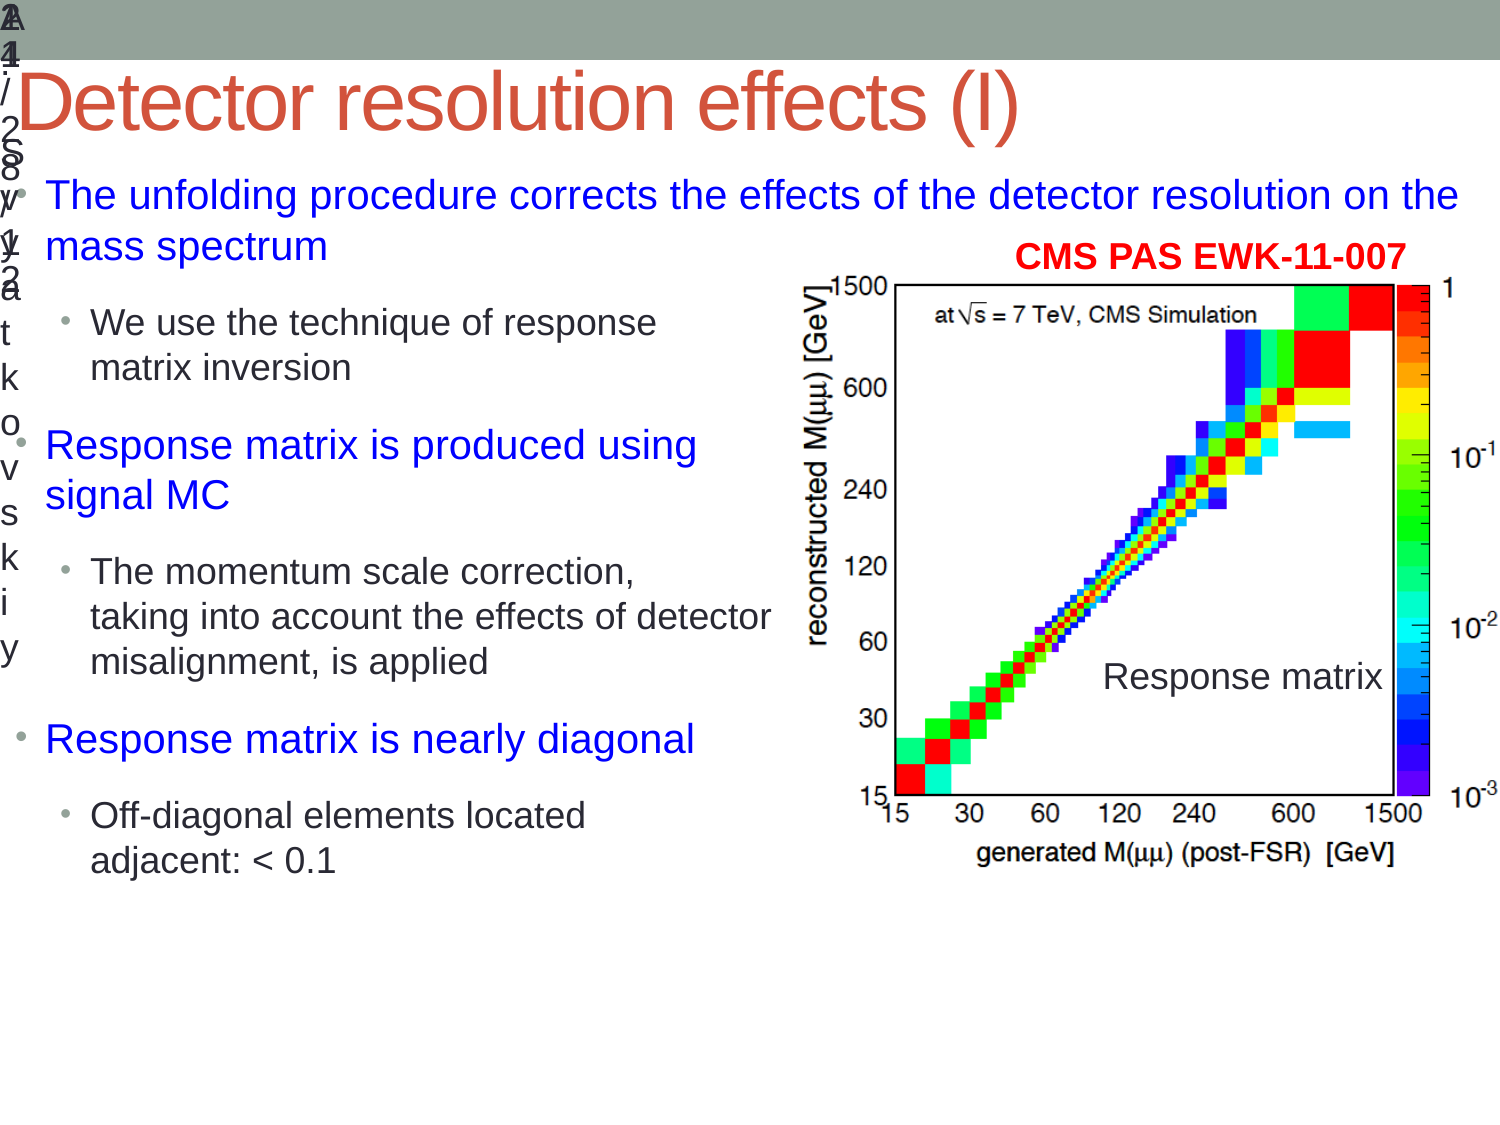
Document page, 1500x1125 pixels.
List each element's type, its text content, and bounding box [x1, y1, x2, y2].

picture [788, 253, 1500, 890]
text_box Response matrix [1087, 645, 1399, 705]
list The unfolding procedure corrects the effects of the detector resolution on the mass spectrum We use the technique of response matrix inversion Response matrix is produced using signal MC The momentum scale correction, taking into account the effects of detector misalignment, is applied Response matrix is nearly diagonal Off-diagonal elements located adjacent: < 0.1 [0, 160, 1500, 1036]
text_box CMS PAS EWK-11-007 [1000, 224, 1423, 285]
title Detector resolution effects (I) [0, 15, 1350, 160]
